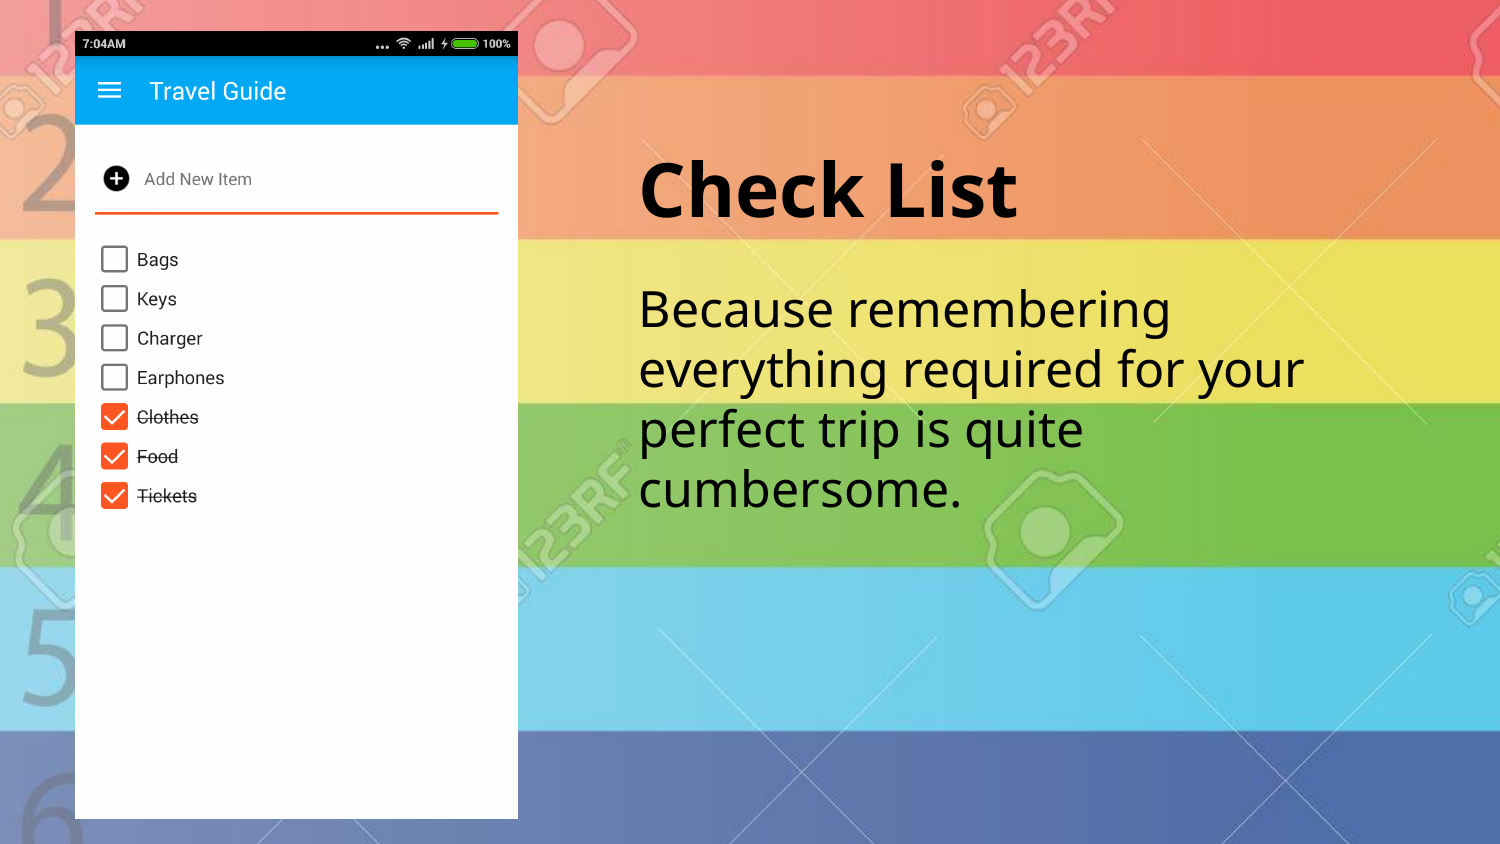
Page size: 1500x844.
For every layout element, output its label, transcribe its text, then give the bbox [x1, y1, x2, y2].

text_box Check List Because remembering everything required for your perfect trip is quite cumbersome. [623, 127, 1333, 819]
picture [0, 0, 1500, 844]
